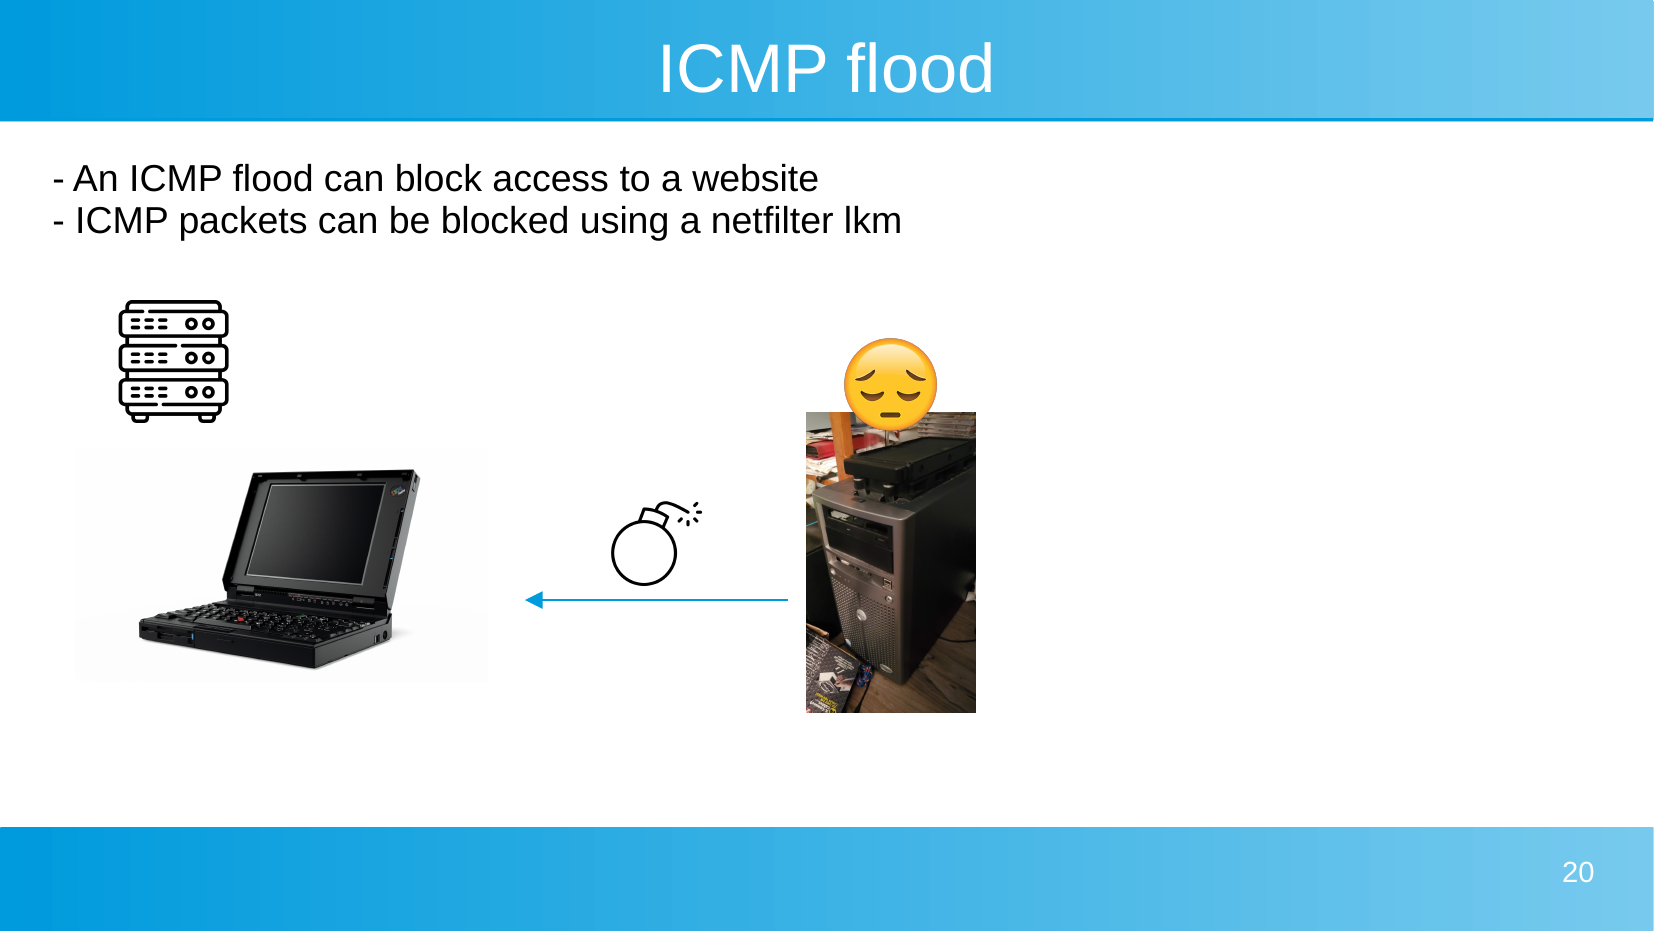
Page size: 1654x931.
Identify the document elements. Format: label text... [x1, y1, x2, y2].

title ICMP flood [59, 29, 1595, 108]
picture [112, 300, 235, 423]
picture [600, 487, 713, 598]
text_box ­- An ICMP flood can block access to a website - ICMP packets can be blocked using a netfilter lkm [37, 150, 1351, 249]
picture [75, 449, 488, 683]
picture [806, 337, 976, 713]
